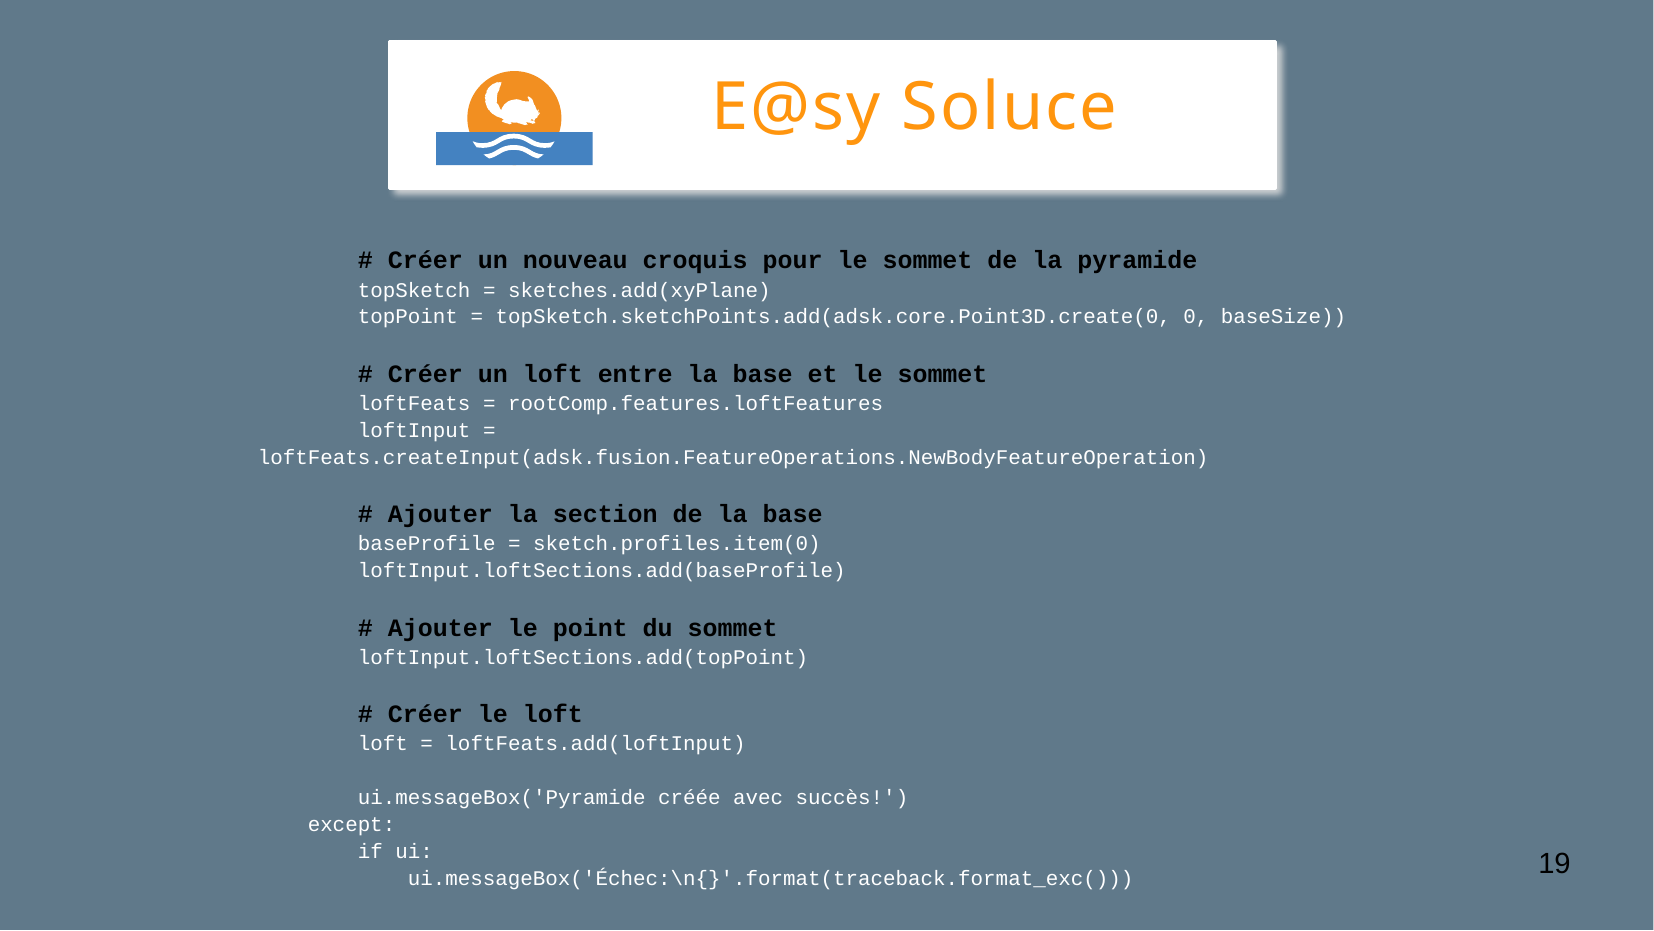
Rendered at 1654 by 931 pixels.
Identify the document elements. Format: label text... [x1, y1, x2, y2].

text_box # Créer un nouveau croquis pour le sommet de la pyramide topSketch = sketches.add(xyPlane) topPoint = topSketch.sketchPoints.add(adsk.core.Point3D.create(0, 0, baseSize)) # Créer un loft entre la base et le sommet loftFeats = rootComp.features.loftFeatures loftInput = loftFeats.createInput(adsk.fusion.FeatureOperations.NewBodyFeatureOperation) # Ajouter la section de la base baseProfile = sketch.profiles.item(0) loftInput.loftSections.add(baseProfile) # Ajouter le point du sommet loftInput.loftSections.add(topPoint) # Créer le loft loft = loftFeats.add(loftInput) ui.messageBox('Pyramide créée avec succès!') except: if ui: ui.messageBox('Échec:\n{}'.format(traceback.format_exc())) [243, 209, 1412, 892]
